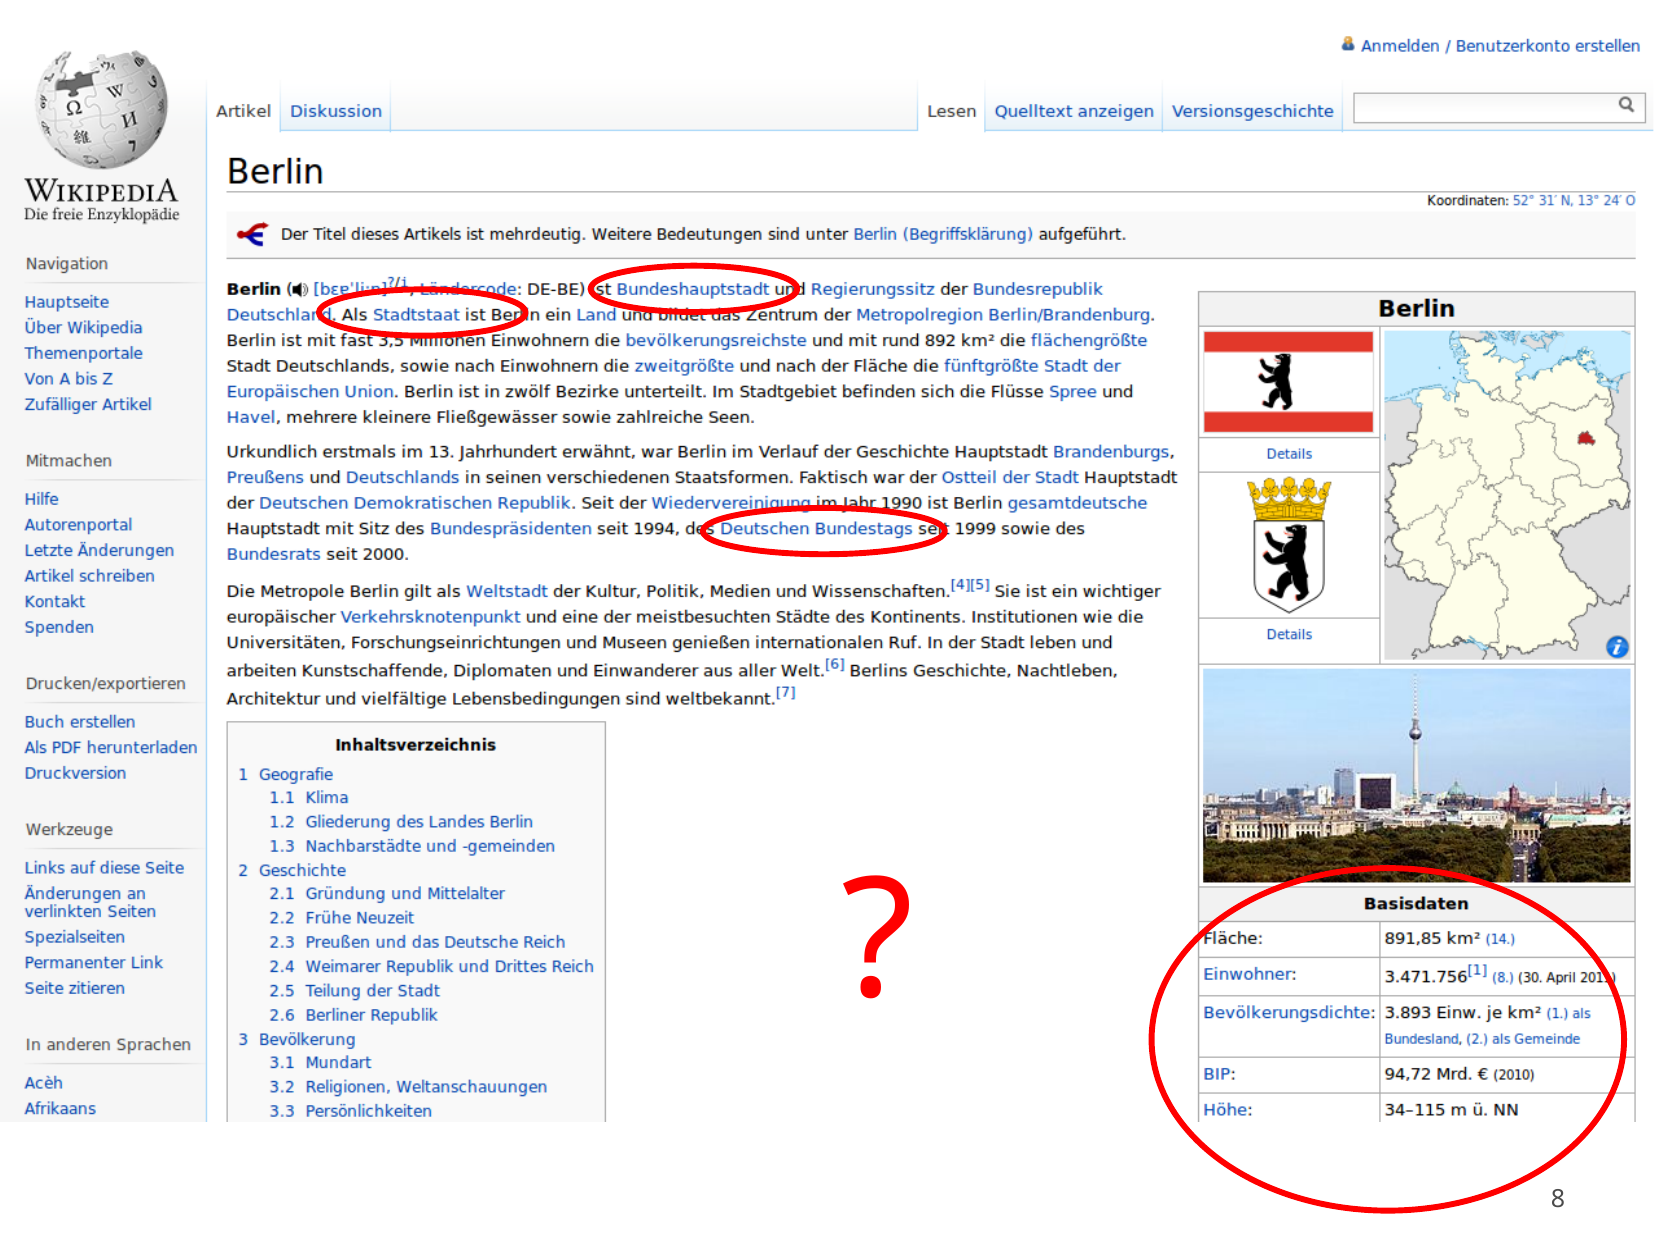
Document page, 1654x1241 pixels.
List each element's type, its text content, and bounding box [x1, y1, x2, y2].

text_box ? [826, 811, 975, 1063]
picture [0, 30, 1654, 1123]
picture [1155, 872, 1621, 1123]
